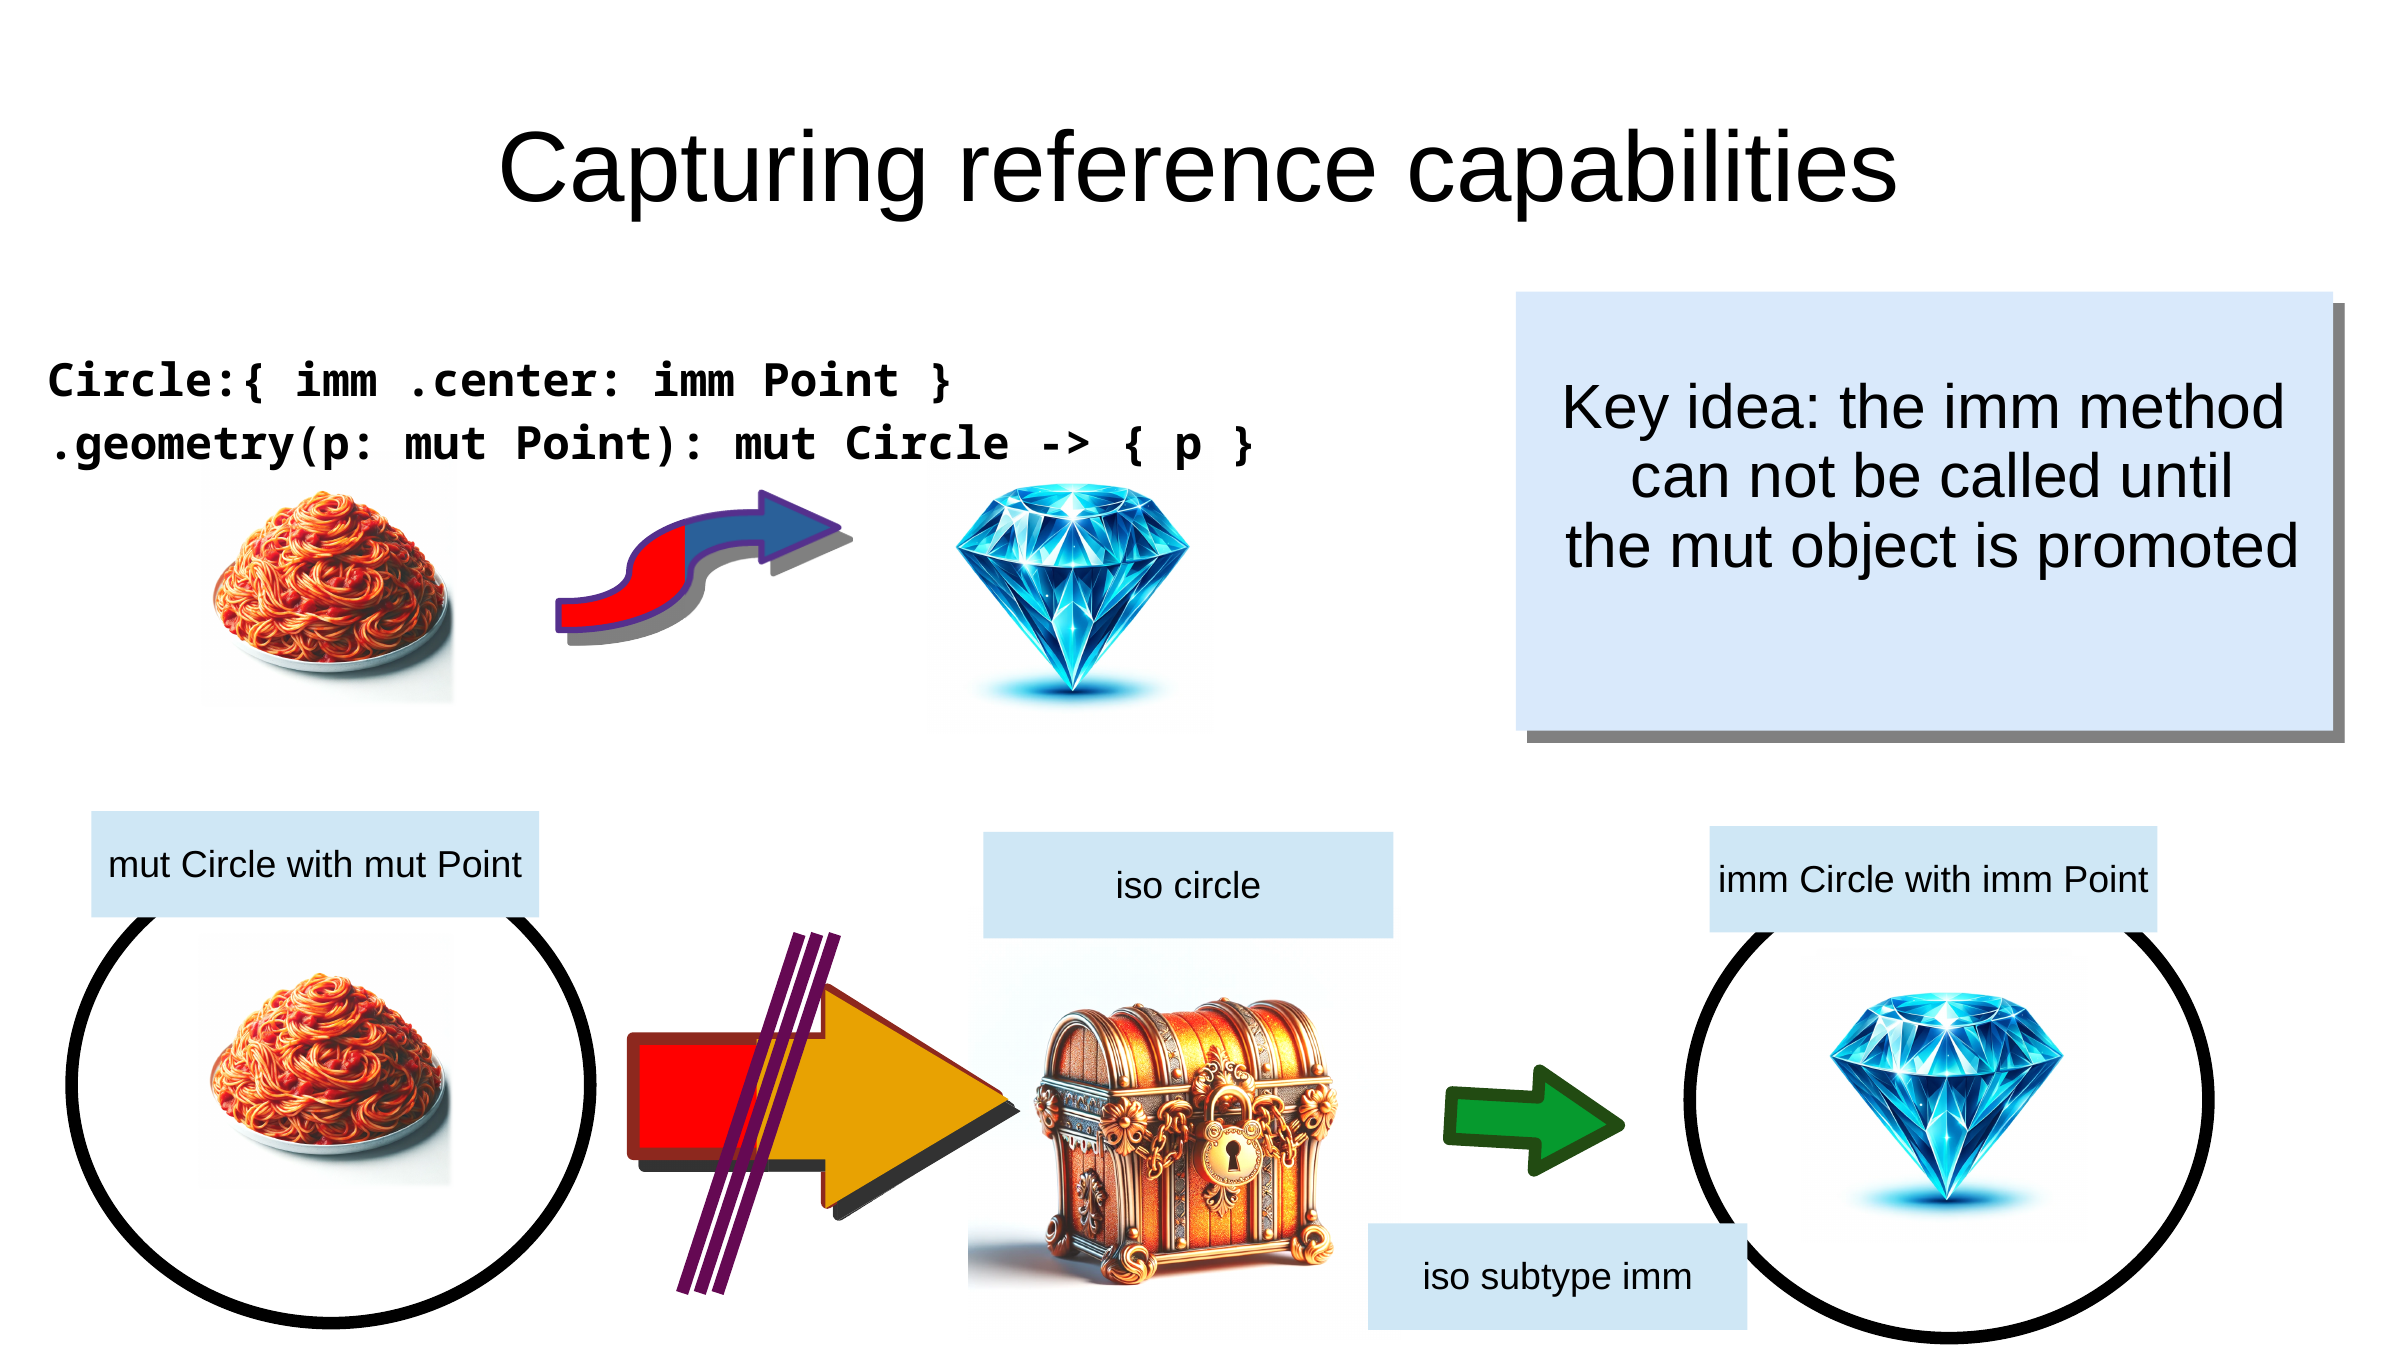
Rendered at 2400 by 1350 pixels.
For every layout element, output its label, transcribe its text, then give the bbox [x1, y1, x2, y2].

text_box [71, 918, 591, 1324]
text_box imm Circle with imm Point [1709, 826, 2158, 933]
text_box Circle:{ imm .center: imm Point } .geometry(p: mut Point): mut Circle -> { p } [32, 277, 2358, 790]
text_box Key idea: the imm method can not be called until the mut object is promoted [1515, 291, 2334, 731]
text_box iso subtype imm [1368, 1223, 1748, 1330]
title Capturing reference capabilities [120, 53, 2280, 277]
text_box [1689, 933, 2209, 1339]
text_box mut Circle with mut Point [91, 811, 540, 918]
picture [1801, 948, 2088, 1243]
text_box [633, 1038, 758, 1154]
text_box [1449, 1070, 1619, 1171]
text_box [735, 1038, 776, 1154]
text_box [753, 1038, 794, 1154]
text_box iso circle [983, 831, 1394, 939]
text_box [558, 522, 684, 631]
picture [968, 907, 1401, 1340]
text_box [769, 989, 1009, 1209]
picture [198, 933, 454, 1189]
picture [684, 489, 853, 646]
